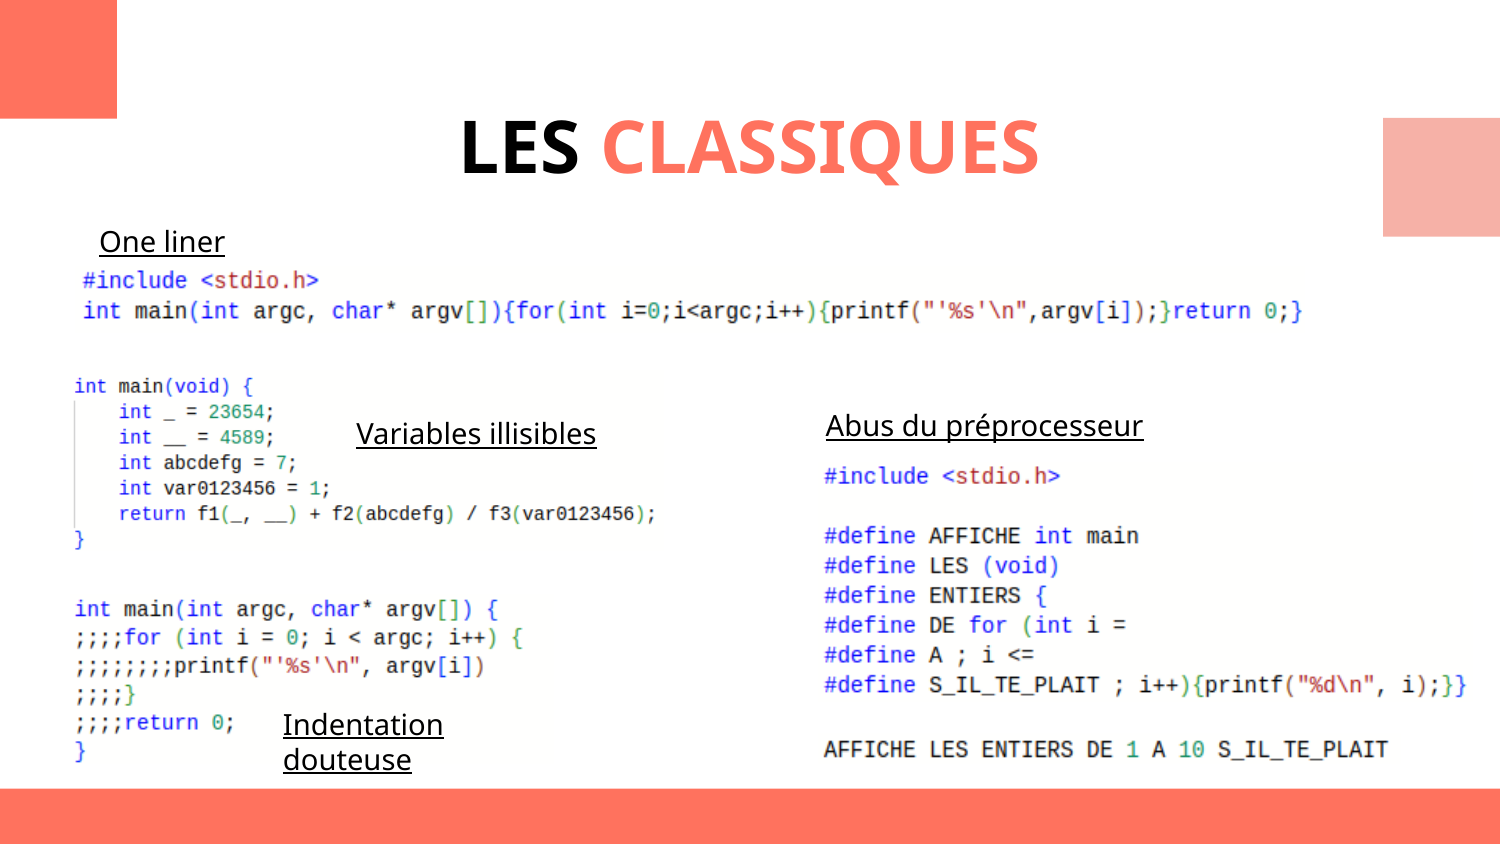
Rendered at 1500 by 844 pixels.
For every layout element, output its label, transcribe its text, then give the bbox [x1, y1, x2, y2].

text_box One liner [84, 208, 356, 260]
picture [70, 370, 664, 551]
picture [818, 733, 1401, 764]
text_box Indentation douteuse [267, 690, 503, 781]
picture [818, 462, 1473, 702]
text_box Variables illisibles [341, 400, 658, 497]
text_box Abus du préprocesseur [810, 392, 1203, 458]
title LES CLASSIQUES [97, 107, 1402, 181]
picture [70, 594, 554, 764]
picture [75, 266, 1305, 333]
